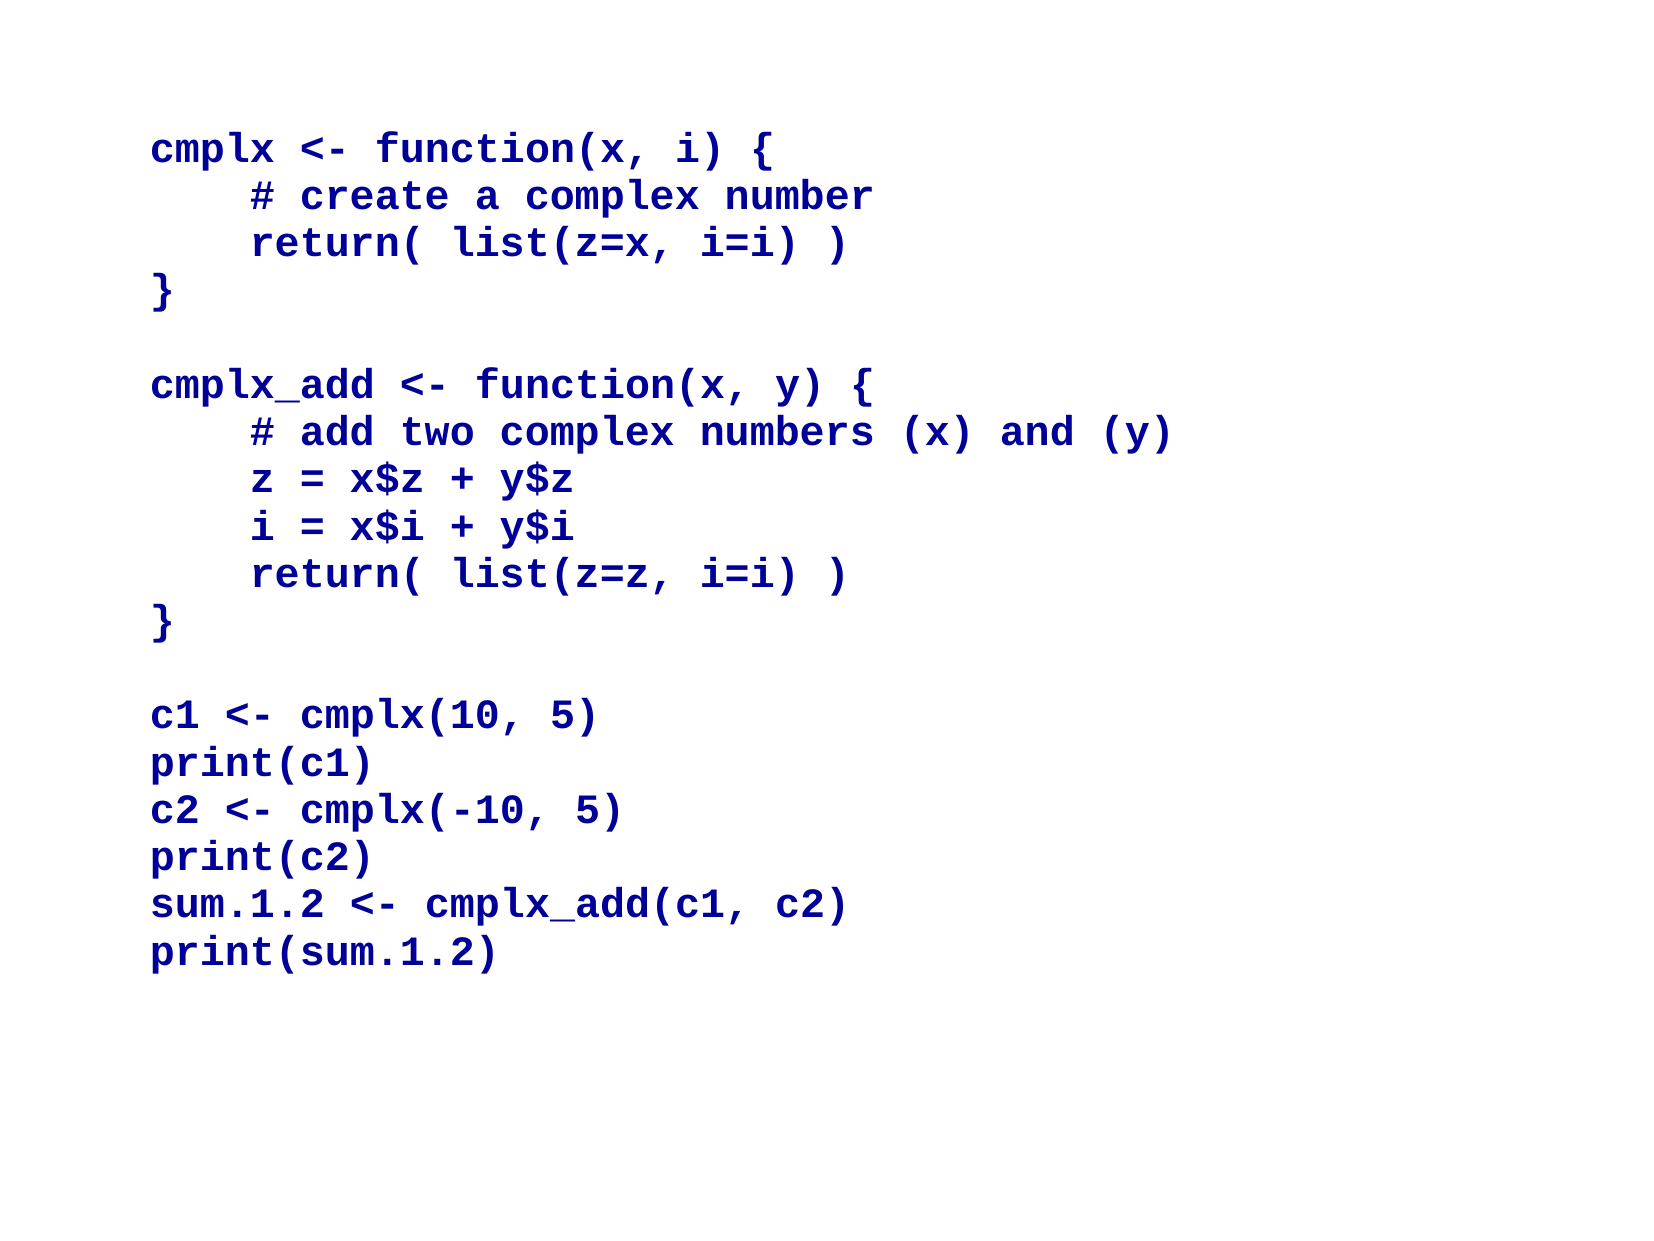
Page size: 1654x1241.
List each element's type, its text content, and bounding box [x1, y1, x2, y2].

text_box cmplx <- function(x, i) { # create a complex number return( list(z=x, i=i) ) } cmplx_add <- function(x, y) { # add two complex numbers (x) and (y) z = x$z + y$z i = x$i + y$i return( list(z=z, i=i) ) } c1 <- cmplx(10, 5) print(c1) c2 <- cmplx(-10, 5) print(c2) sum.1.2 <- cmplx_add(c1, c2) print(sum.1.2) [135, 120, 1561, 986]
